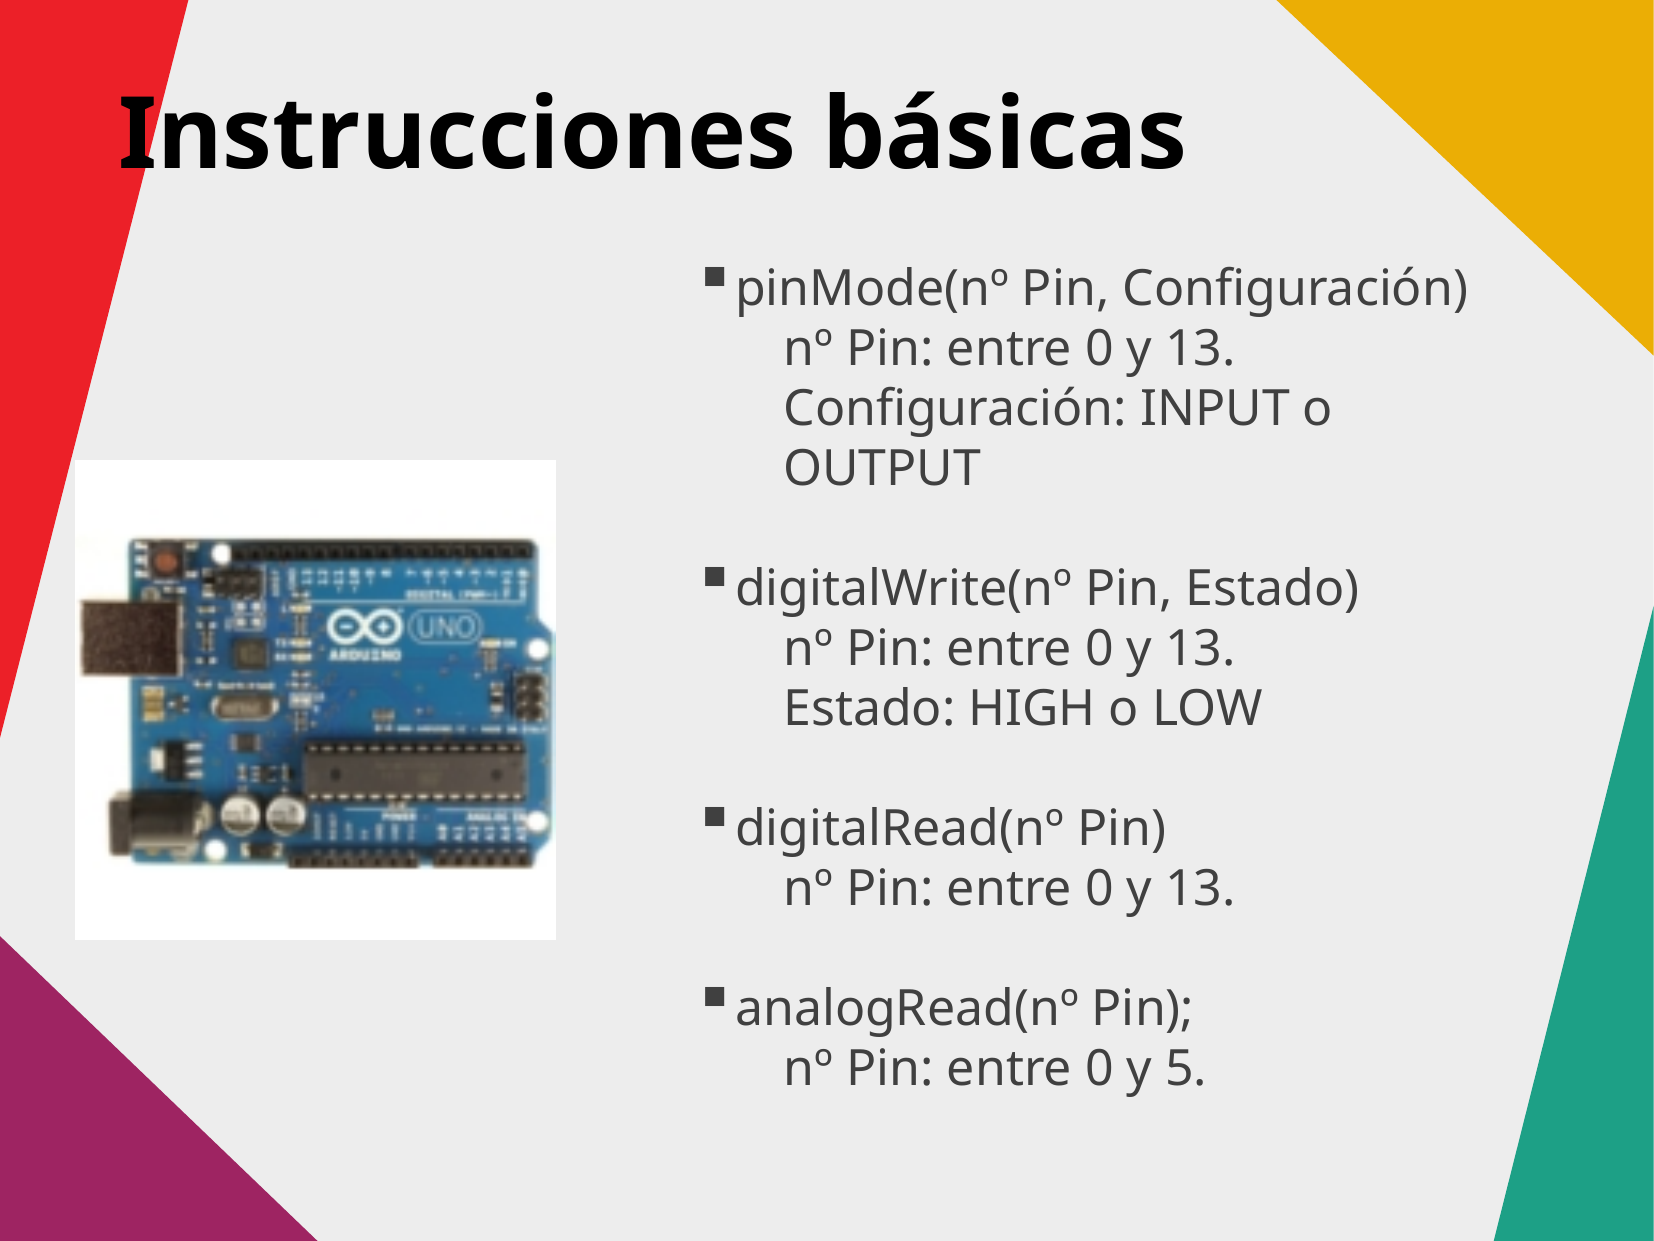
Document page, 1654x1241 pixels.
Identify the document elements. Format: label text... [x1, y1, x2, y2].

text_box Instrucciones básicas [103, 35, 1571, 196]
text_box pinMode(nº Pin, Configuración) nº Pin: entre 0 y 13. Configuración: INPUT o OUTPUT digitalWrite(nº Pin, Estado) nº Pin: entre 0 y 13. Estado: HIGH o LOW digitalRead(nº Pin) nº Pin: entre 0 y 13. analogRead(nº Pin); nº Pin: entre 0 y 5. [684, 247, 1580, 991]
picture [75, 460, 556, 940]
